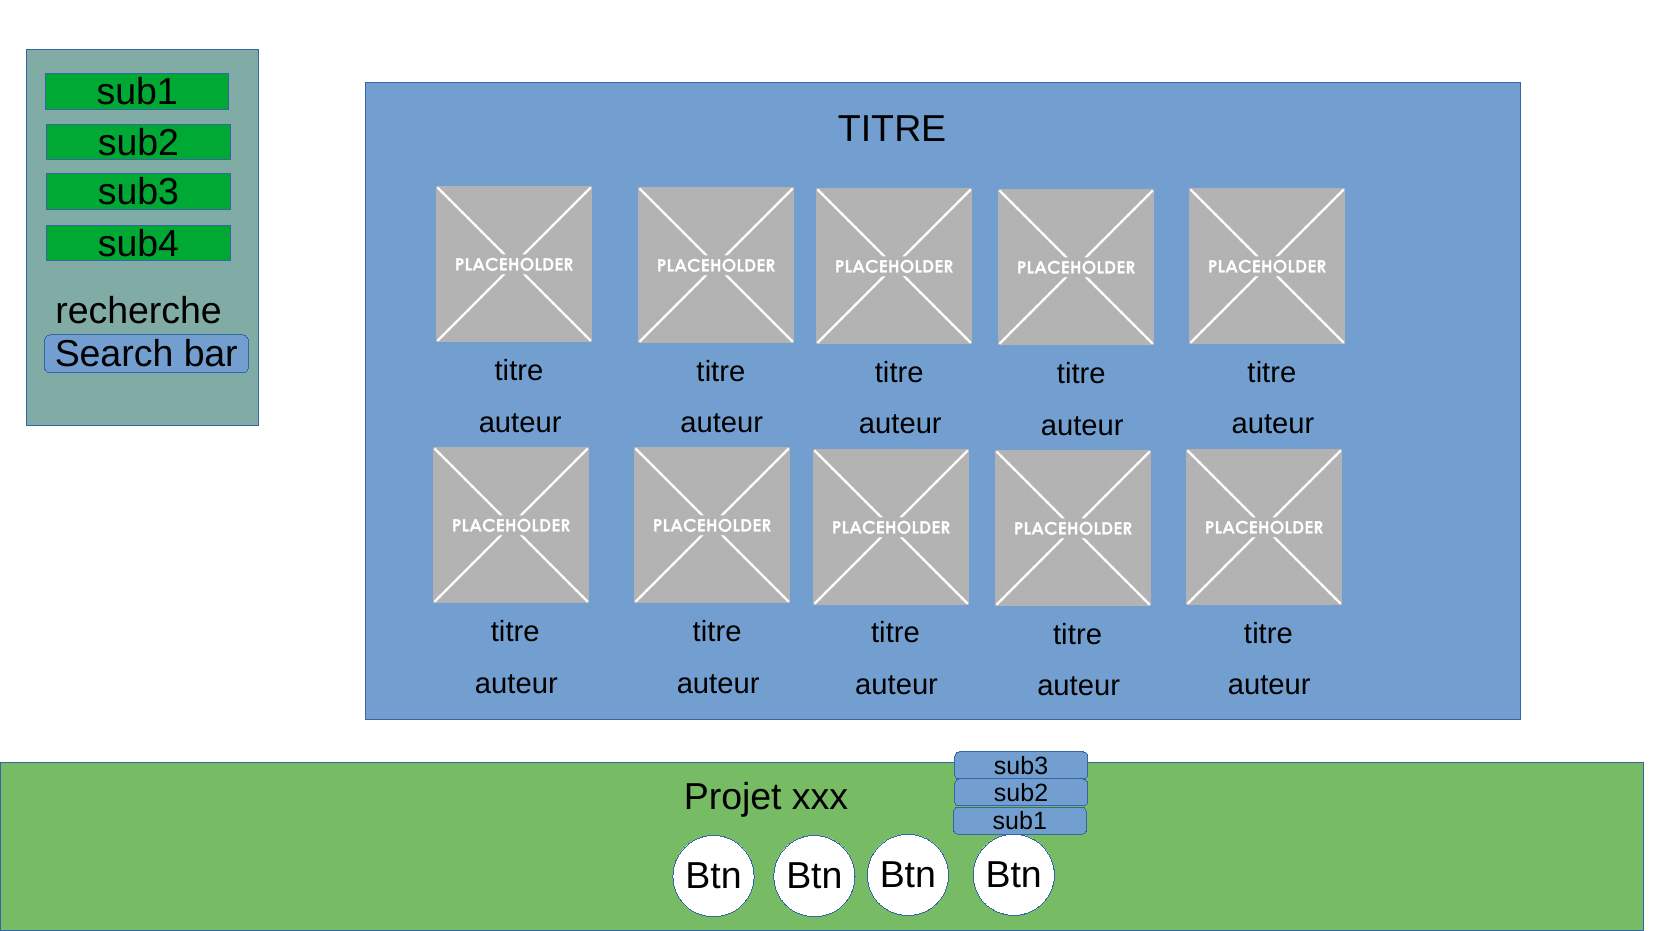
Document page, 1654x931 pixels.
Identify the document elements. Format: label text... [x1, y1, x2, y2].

text_box Btn [973, 835, 1055, 916]
text_box [365, 82, 1521, 720]
picture [1189, 188, 1345, 344]
text_box sub1 [45, 73, 229, 110]
text_box Projet xxx [669, 767, 1051, 825]
text_box auteur [844, 399, 982, 448]
text_box auteur [662, 659, 800, 708]
picture [634, 447, 790, 603]
text_box titre [1229, 609, 1367, 657]
text_box titre [856, 609, 995, 657]
picture [995, 450, 1151, 606]
text_box titre [1232, 348, 1371, 396]
text_box titre [476, 607, 614, 656]
text_box sub3 [954, 751, 1088, 779]
picture [638, 187, 794, 343]
picture [813, 449, 969, 605]
text_box titre [681, 347, 820, 395]
text_box auteur [1216, 399, 1355, 448]
text_box auteur [840, 660, 979, 709]
picture [433, 447, 589, 603]
text_box auteur [460, 659, 599, 708]
text_box auteur [665, 398, 804, 447]
picture [816, 188, 972, 344]
text_box sub2 [46, 124, 231, 160]
text_box titre [860, 348, 998, 396]
text_box TITRE [823, 99, 1654, 157]
text_box sub3 [46, 173, 231, 210]
text_box Btn [773, 835, 856, 917]
text_box titre [479, 347, 618, 395]
text_box titre [677, 607, 816, 656]
text_box Search bar [44, 334, 249, 373]
text_box Btn [672, 835, 755, 917]
text_box auteur [1213, 660, 1352, 709]
text_box sub1 [953, 807, 1087, 835]
text_box recherche [40, 281, 243, 381]
text_box Btn [867, 834, 949, 916]
picture [436, 186, 592, 343]
text_box auteur [463, 398, 602, 447]
text_box sub2 [954, 779, 1088, 806]
picture [1186, 449, 1342, 605]
text_box auteur [1022, 662, 1161, 710]
picture [998, 189, 1154, 345]
text_box auteur [1026, 401, 1164, 449]
text_box titre [1038, 610, 1177, 658]
text_box [26, 49, 259, 426]
text_box [0, 762, 1644, 931]
text_box titre [1042, 349, 1180, 398]
text_box sub4 [46, 225, 231, 261]
